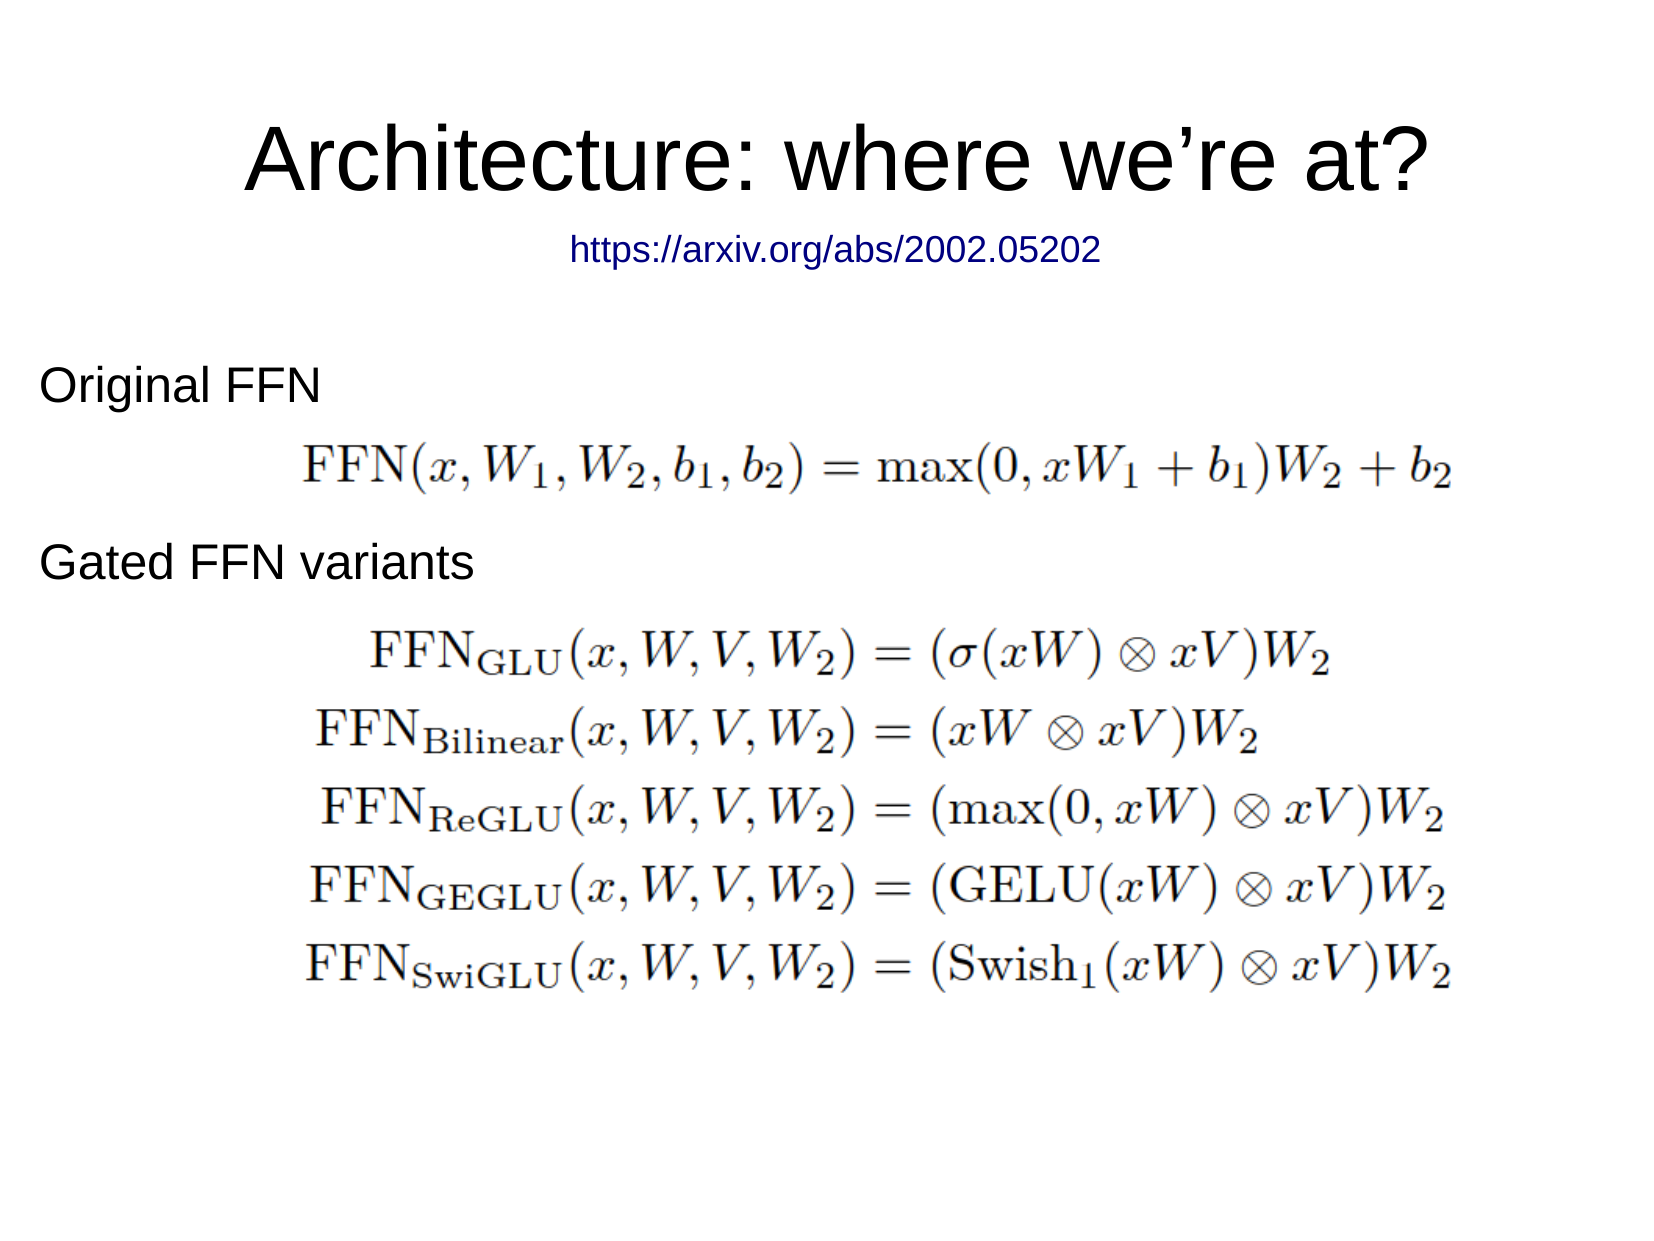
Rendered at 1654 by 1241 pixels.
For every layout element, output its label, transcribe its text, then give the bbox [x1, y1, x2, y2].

text_box Gated FFN variants [24, 588, 1550, 765]
text_box Original FFN [24, 349, 1550, 588]
picture [219, 600, 1527, 1018]
title Architecture: where we’re at? [94, 55, 1583, 263]
text_box https://arxiv.org/abs/2002.05202 [554, 220, 1117, 278]
